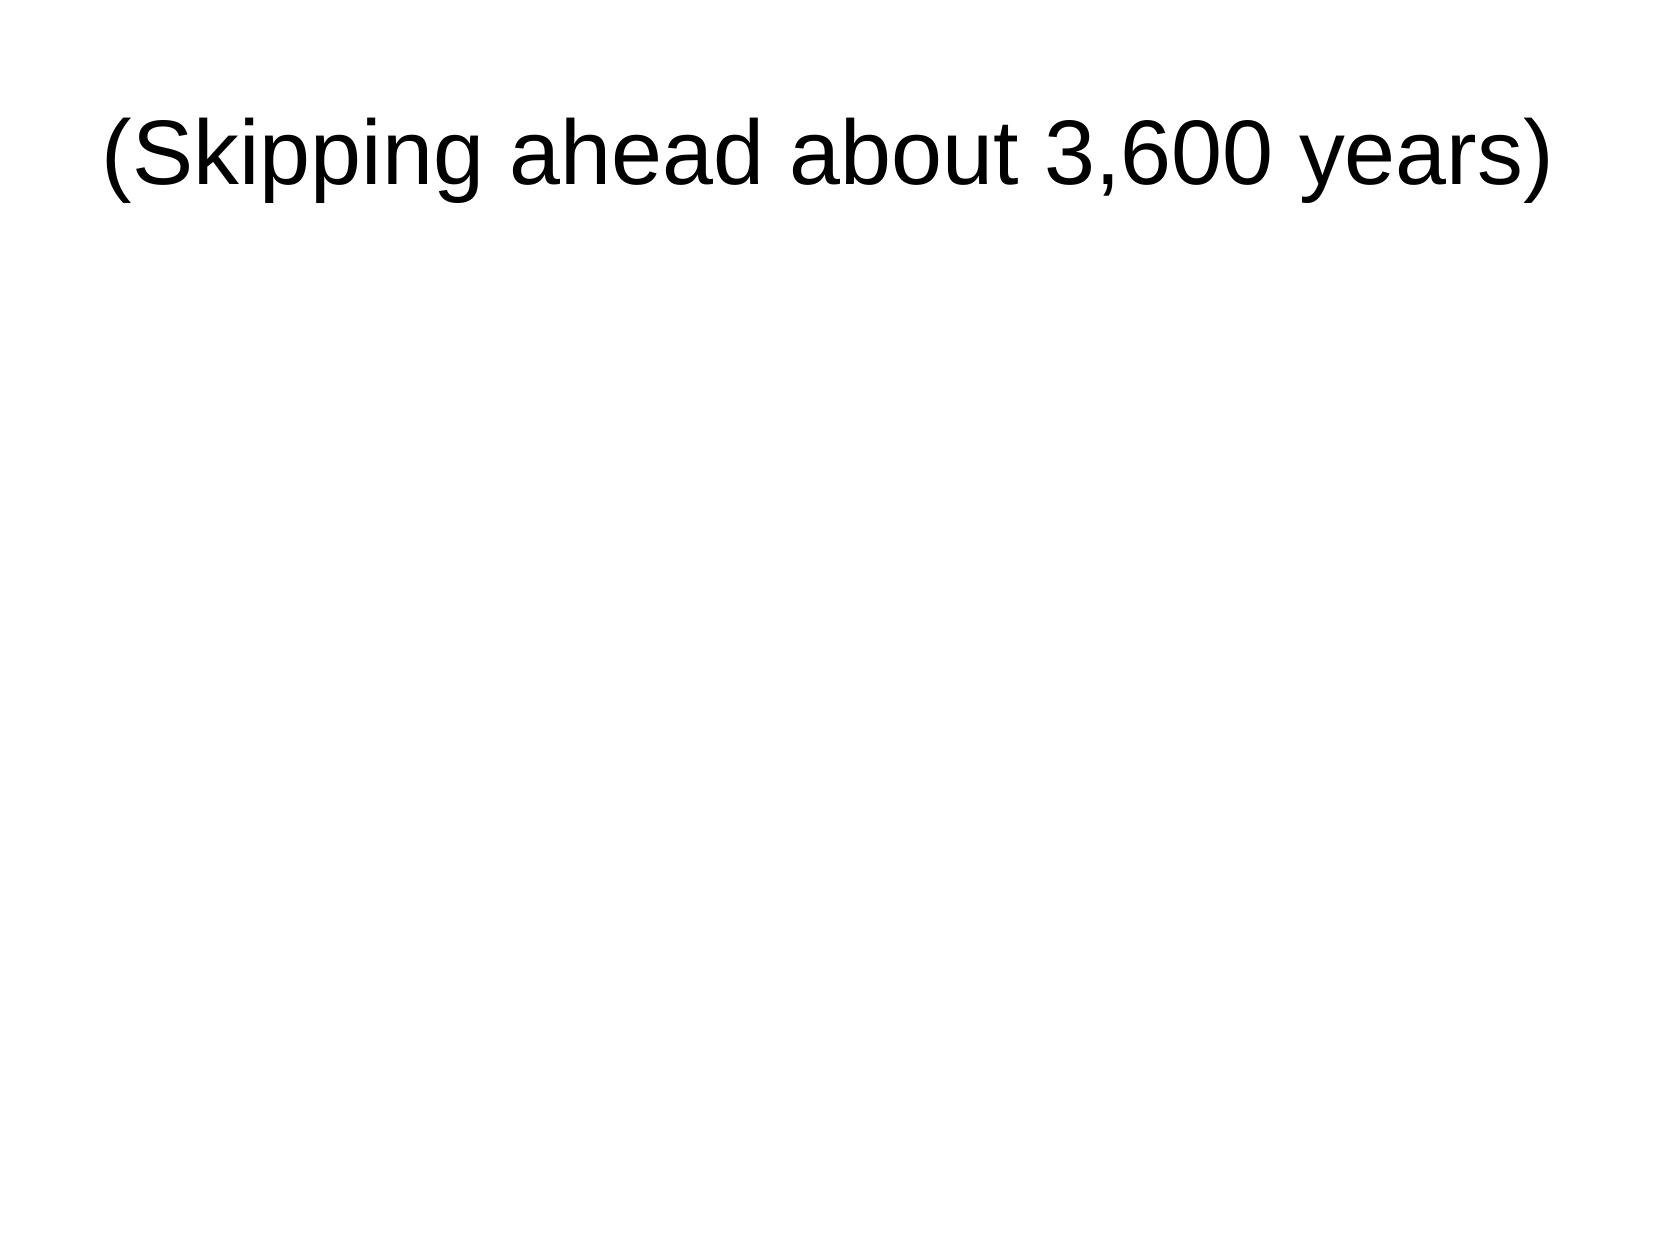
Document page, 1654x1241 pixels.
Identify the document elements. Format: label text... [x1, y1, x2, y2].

title (Skipping ahead about 3,600 years) [60, 46, 1598, 260]
